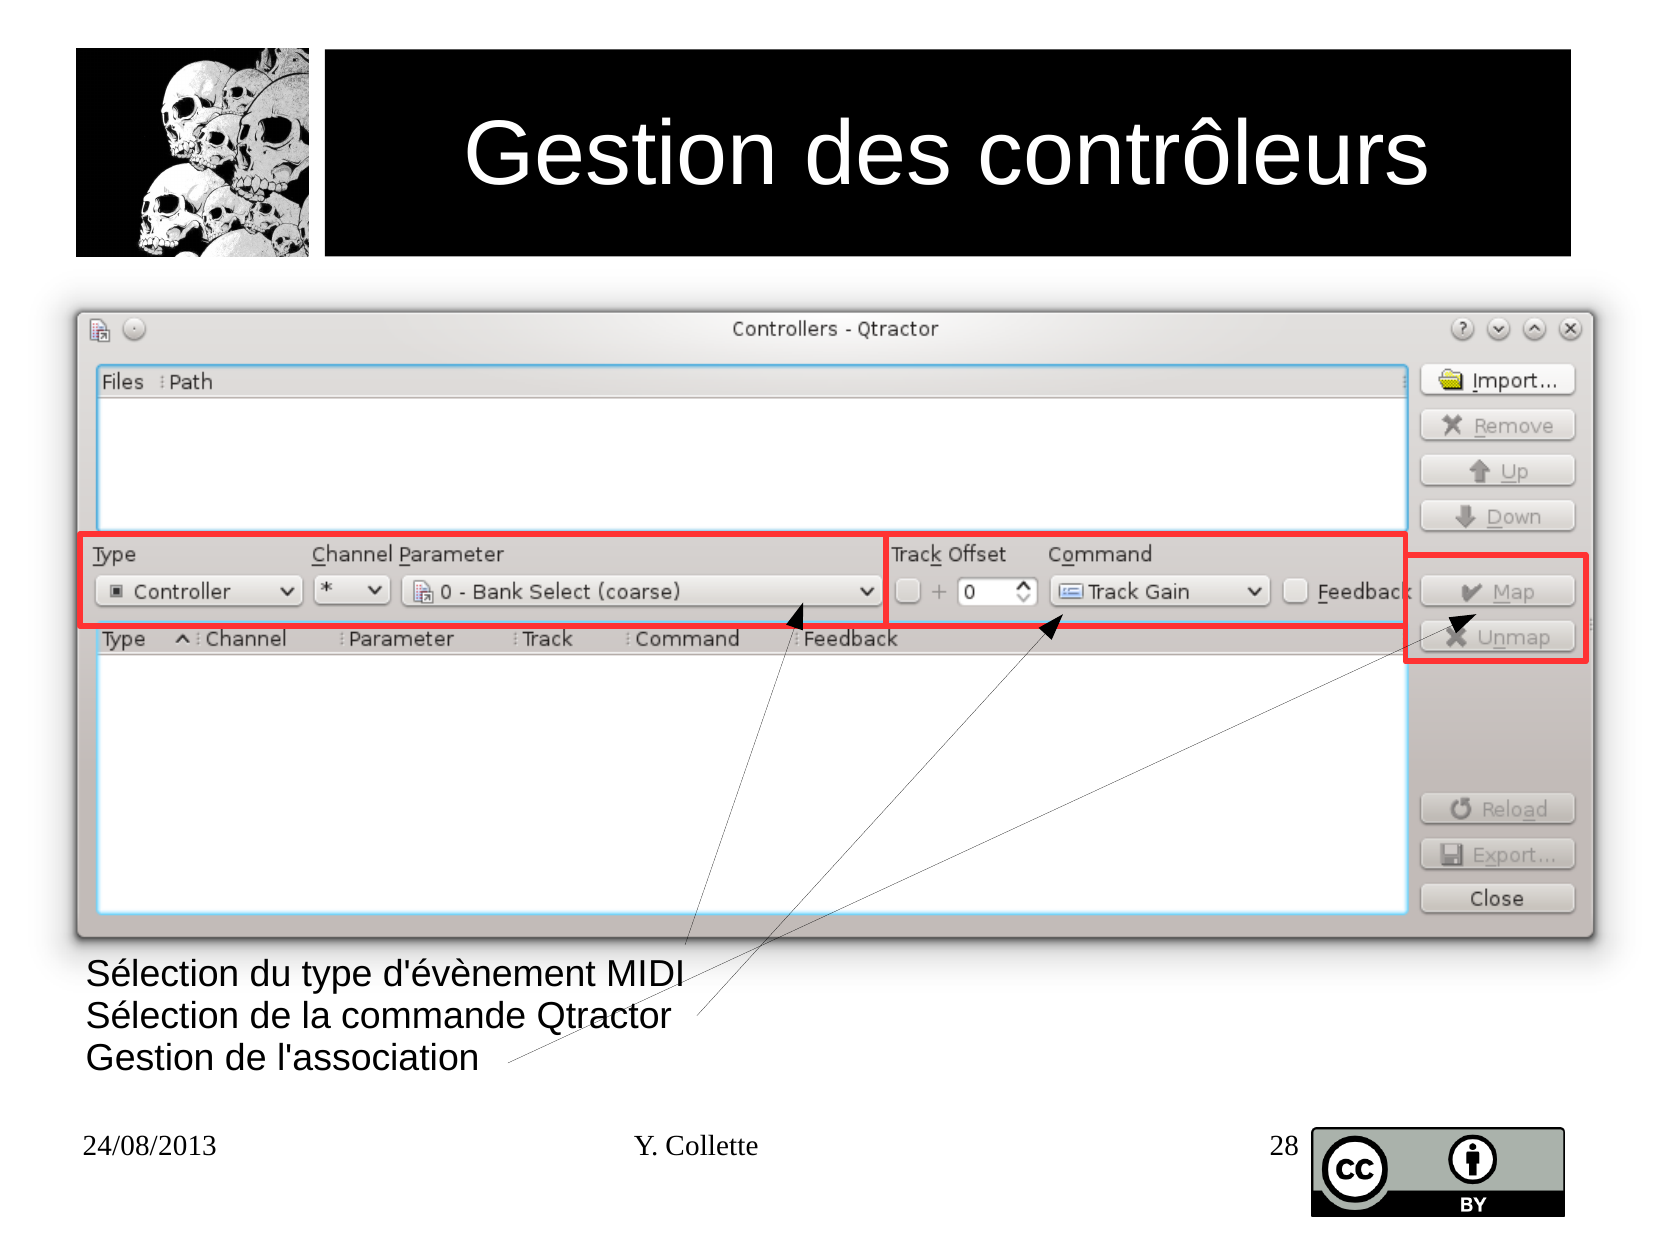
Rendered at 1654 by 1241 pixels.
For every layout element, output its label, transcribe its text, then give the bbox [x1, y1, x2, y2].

picture [1311, 1127, 1565, 1217]
picture [1408, 558, 1583, 658]
picture [765, 629, 1403, 943]
picture [15, 48, 1654, 1000]
picture [889, 537, 1403, 623]
text_box Sélection du type d'évènement MIDI Sélection de la commande Qtractor Gestion de l'association [70, 944, 1536, 1086]
picture [686, 629, 1044, 944]
title Gestion des contrôleurs [324, 49, 1571, 250]
picture [83, 537, 883, 623]
